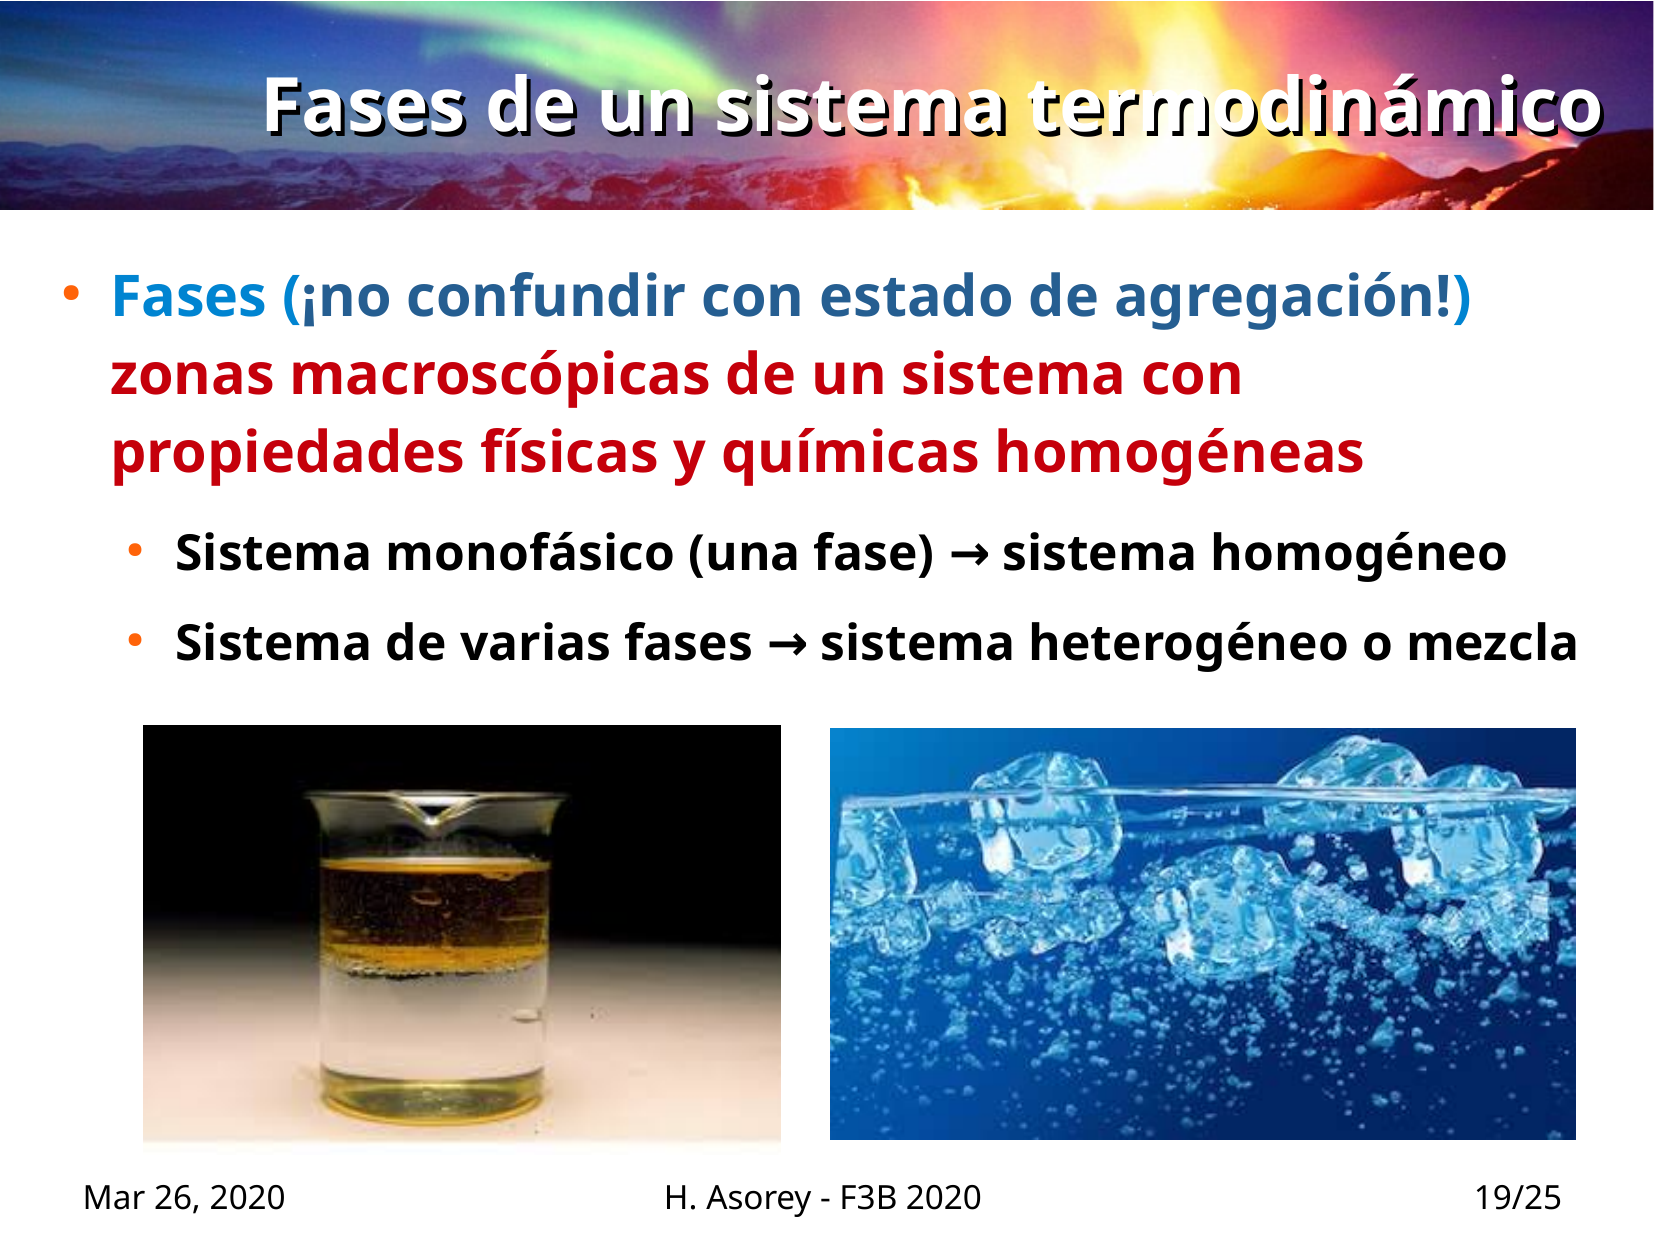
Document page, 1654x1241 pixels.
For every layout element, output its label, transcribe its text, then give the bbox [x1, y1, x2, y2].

title Fases de un sistema termodinámico [45, 15, 1606, 191]
list Fases (¡no confundir con estado de agregación!) zonas macroscópicas de un sistema con propiedades físicas y químicas homogéneas Sistema monofásico (una fase) → sistema homogéneo Sistema de varias fases → sistema heterogéneo o mezcla [45, 255, 1606, 685]
picture [0, 1, 1654, 210]
picture [143, 725, 781, 1155]
picture [830, 728, 1576, 1141]
